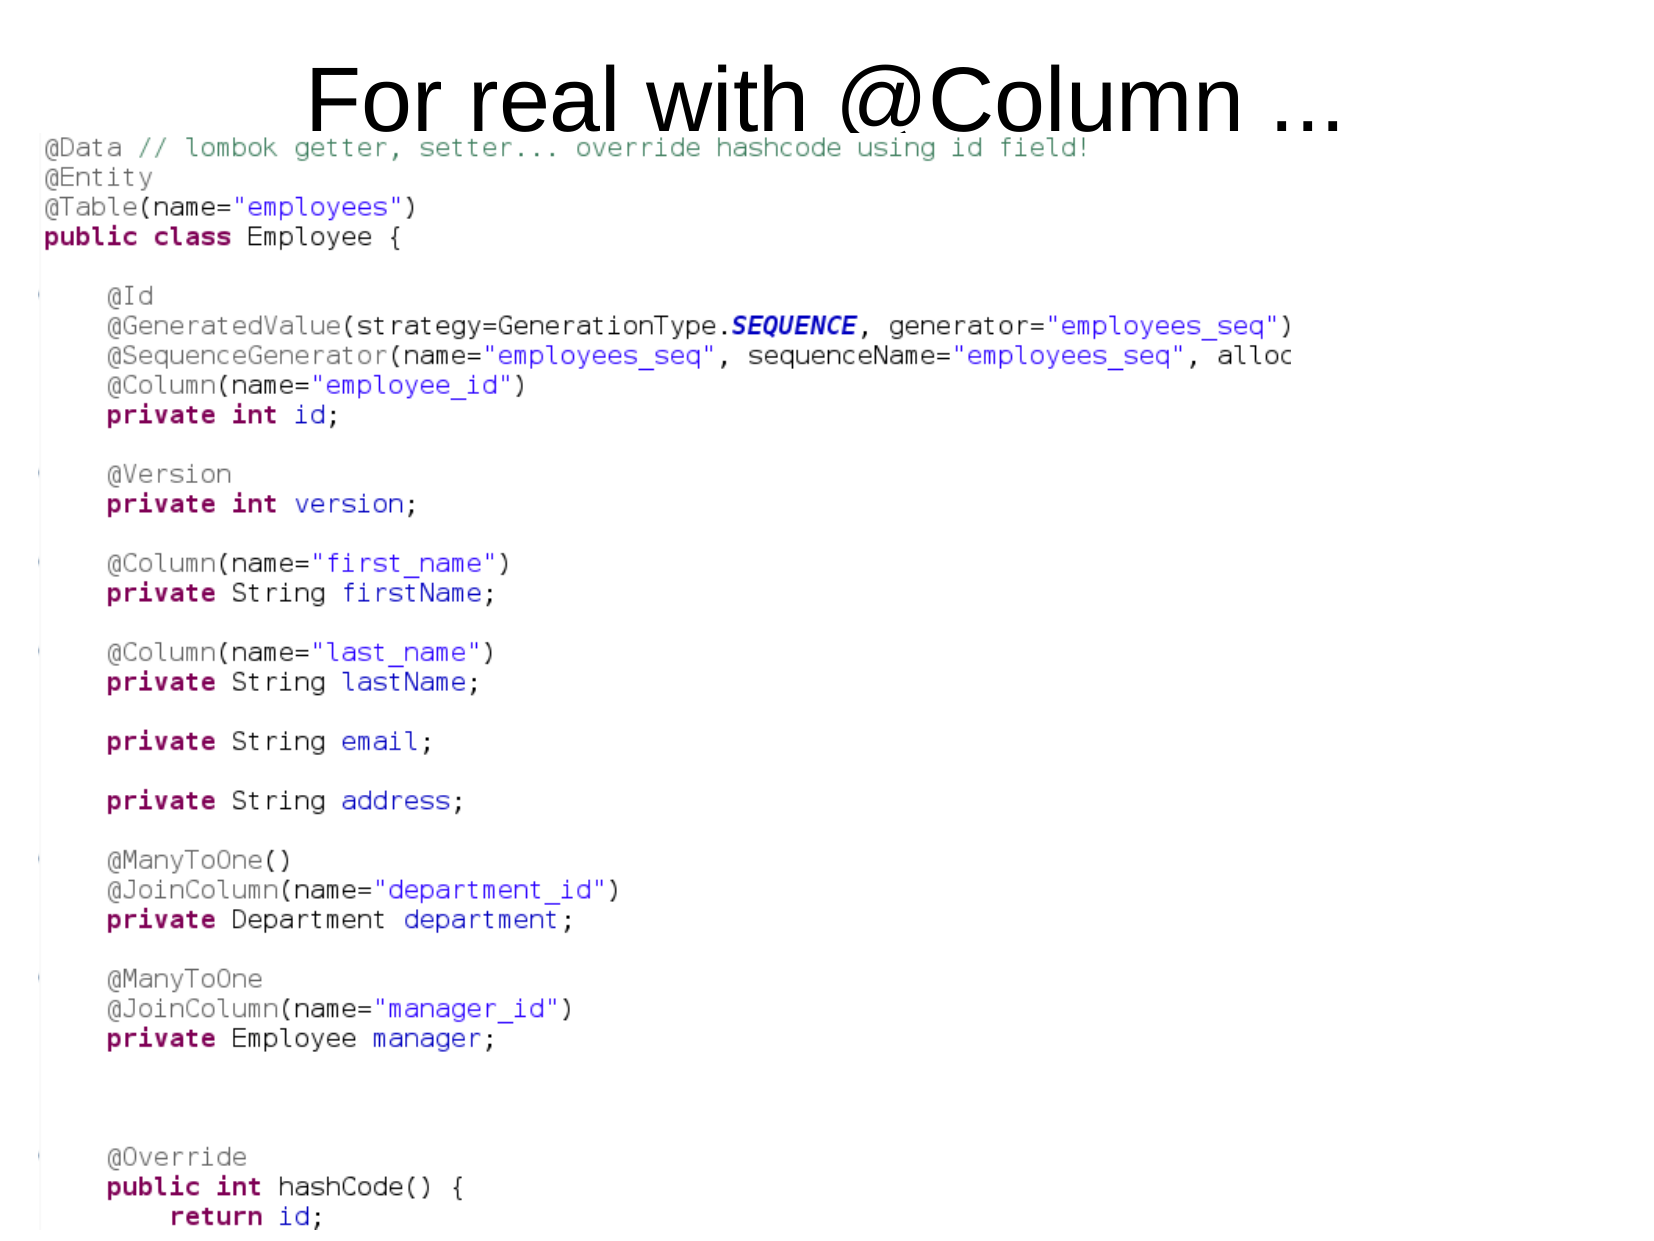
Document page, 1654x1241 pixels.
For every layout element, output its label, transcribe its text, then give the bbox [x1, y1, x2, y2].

picture [38, 133, 1291, 1231]
title For real with @Column ... [82, 0, 1571, 204]
